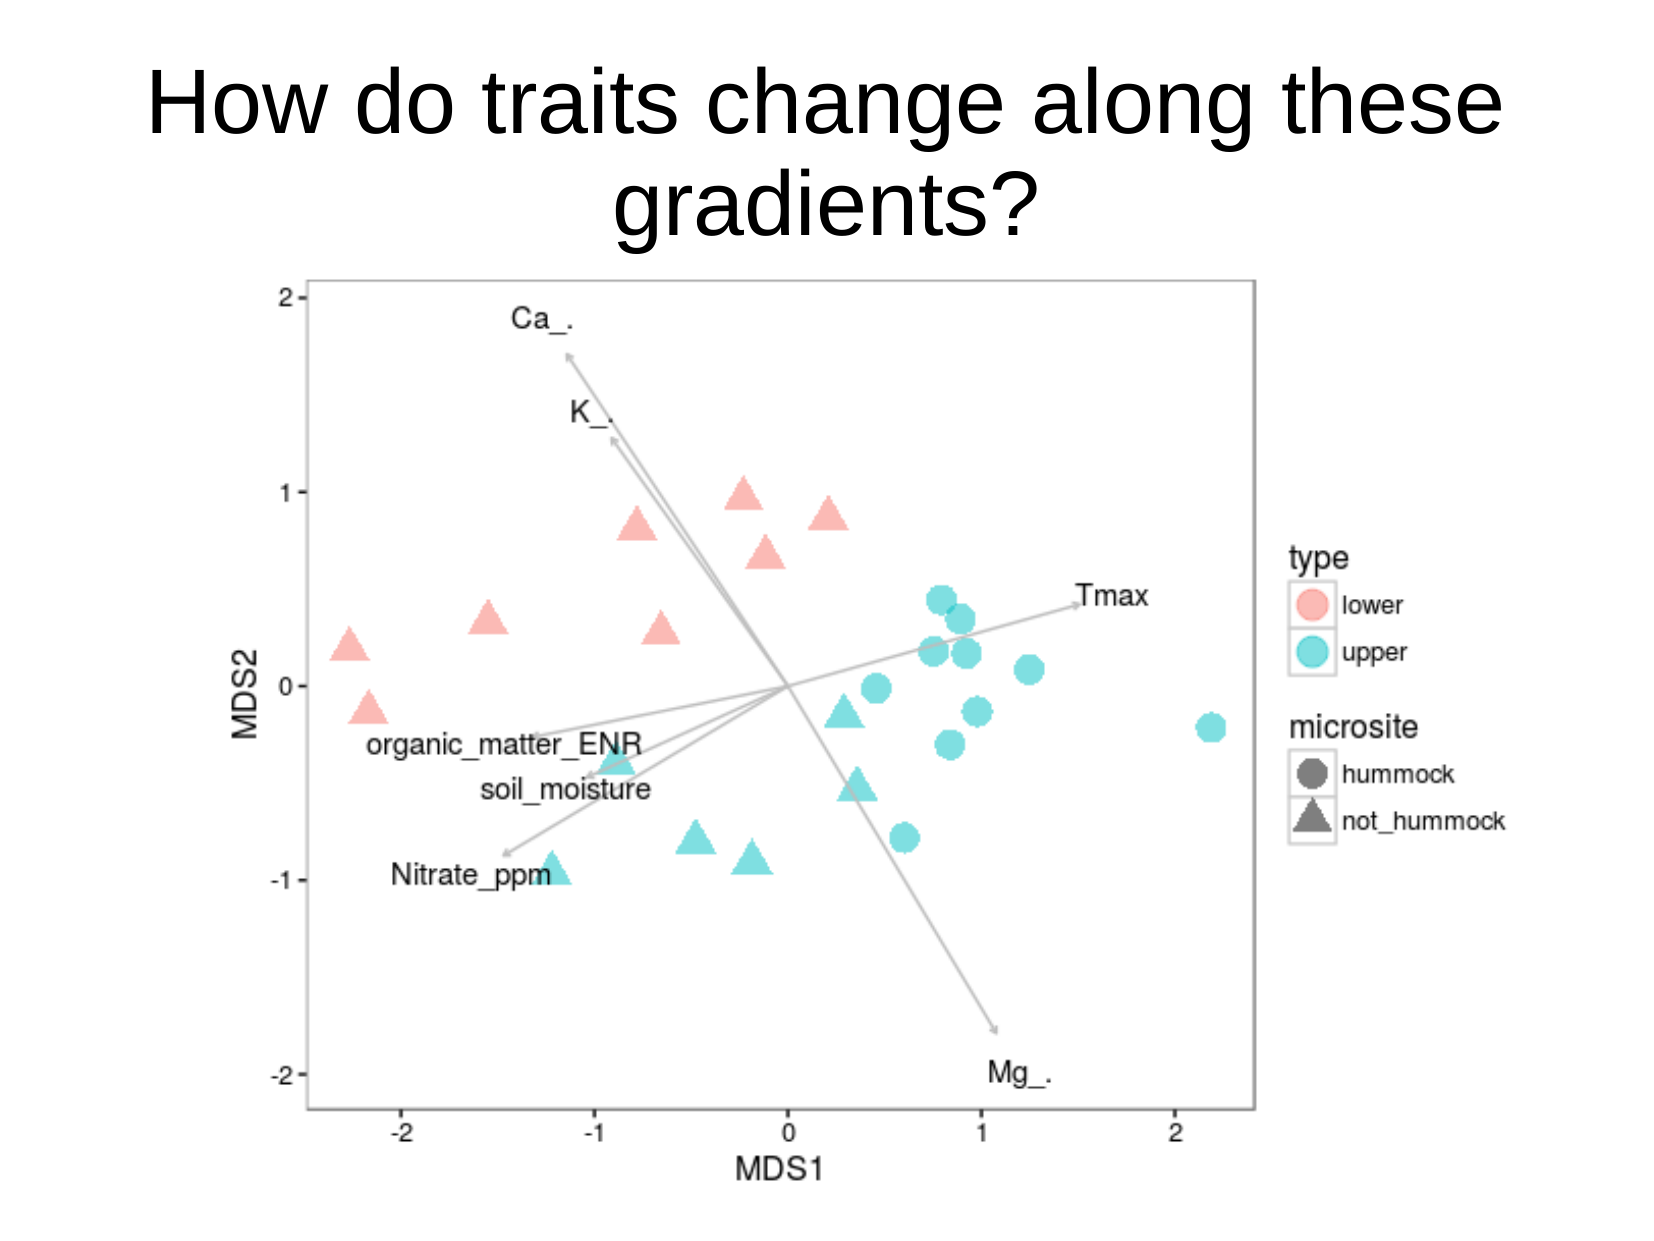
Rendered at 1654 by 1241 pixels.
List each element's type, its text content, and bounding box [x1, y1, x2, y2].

title How do traits change along these gradients? [82, 49, 1571, 257]
picture [220, 270, 1542, 1195]
